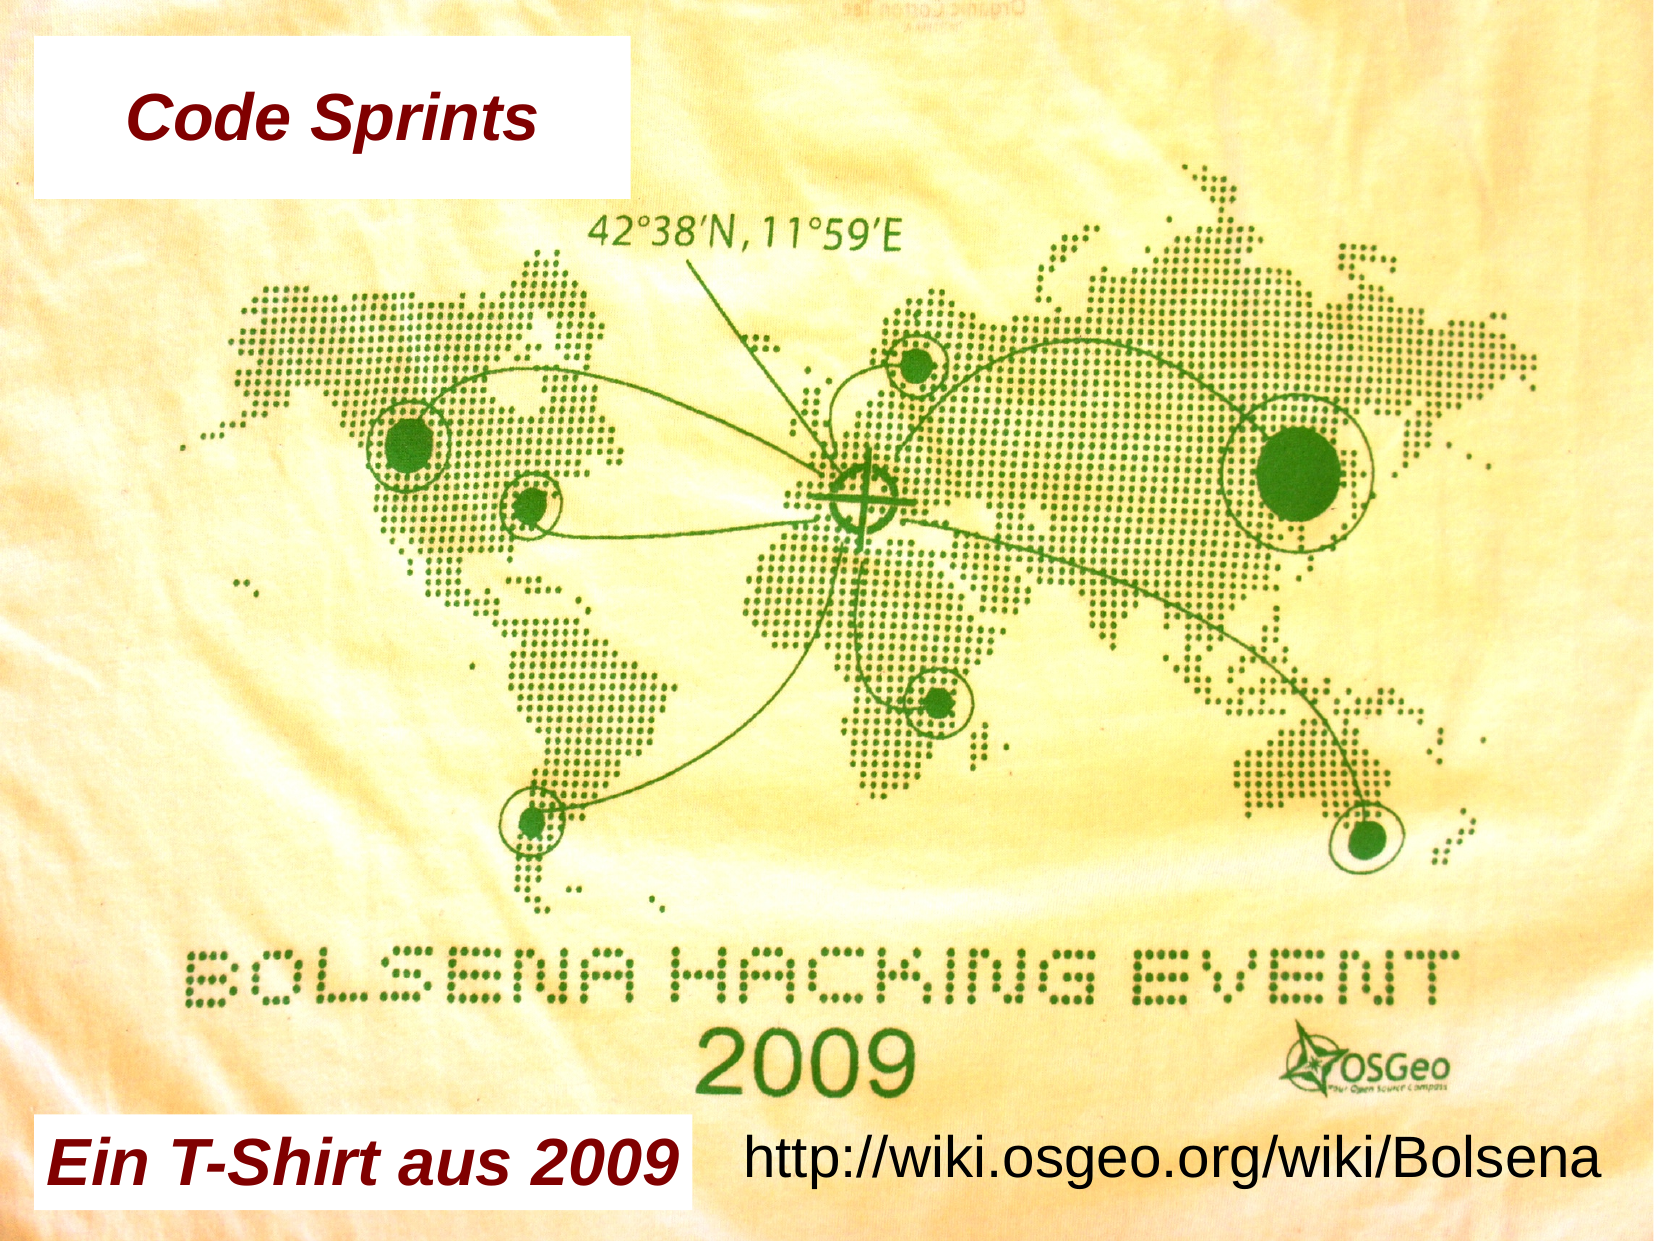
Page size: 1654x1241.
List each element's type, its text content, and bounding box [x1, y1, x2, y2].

text_box Ein T-Shirt aus 2009 [34, 1114, 693, 1211]
picture [0, 0, 1654, 1241]
text_box http://wiki.osgeo.org/wiki/Bolsena [728, 1117, 1639, 1205]
text_box Code Sprints [34, 35, 631, 199]
